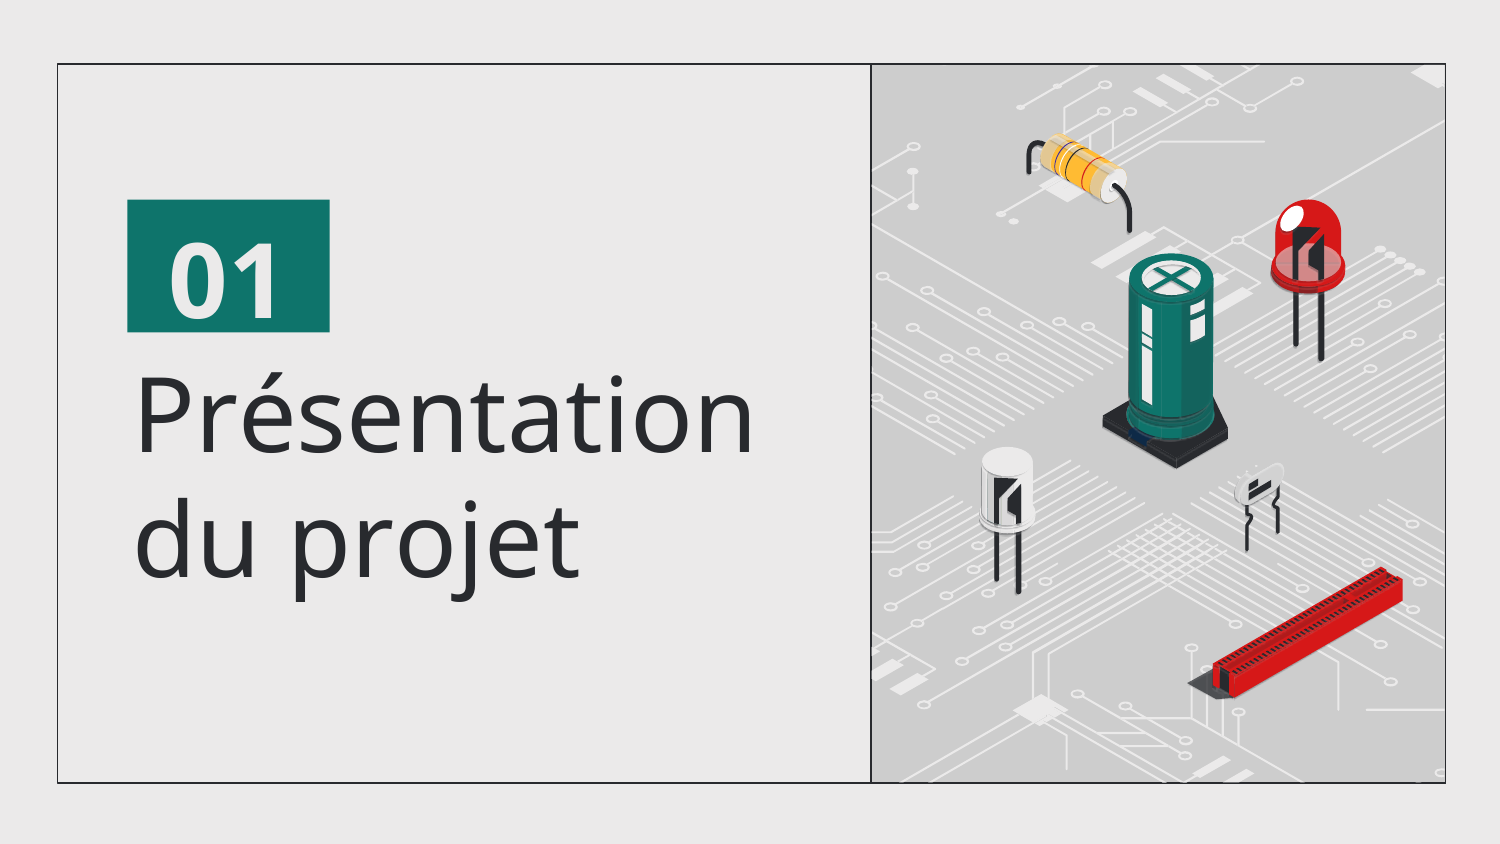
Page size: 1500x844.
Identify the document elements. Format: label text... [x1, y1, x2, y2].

text_box [871, 64, 1446, 783]
title 01 [127, 199, 330, 333]
title Présentation du projet [116, 333, 779, 595]
